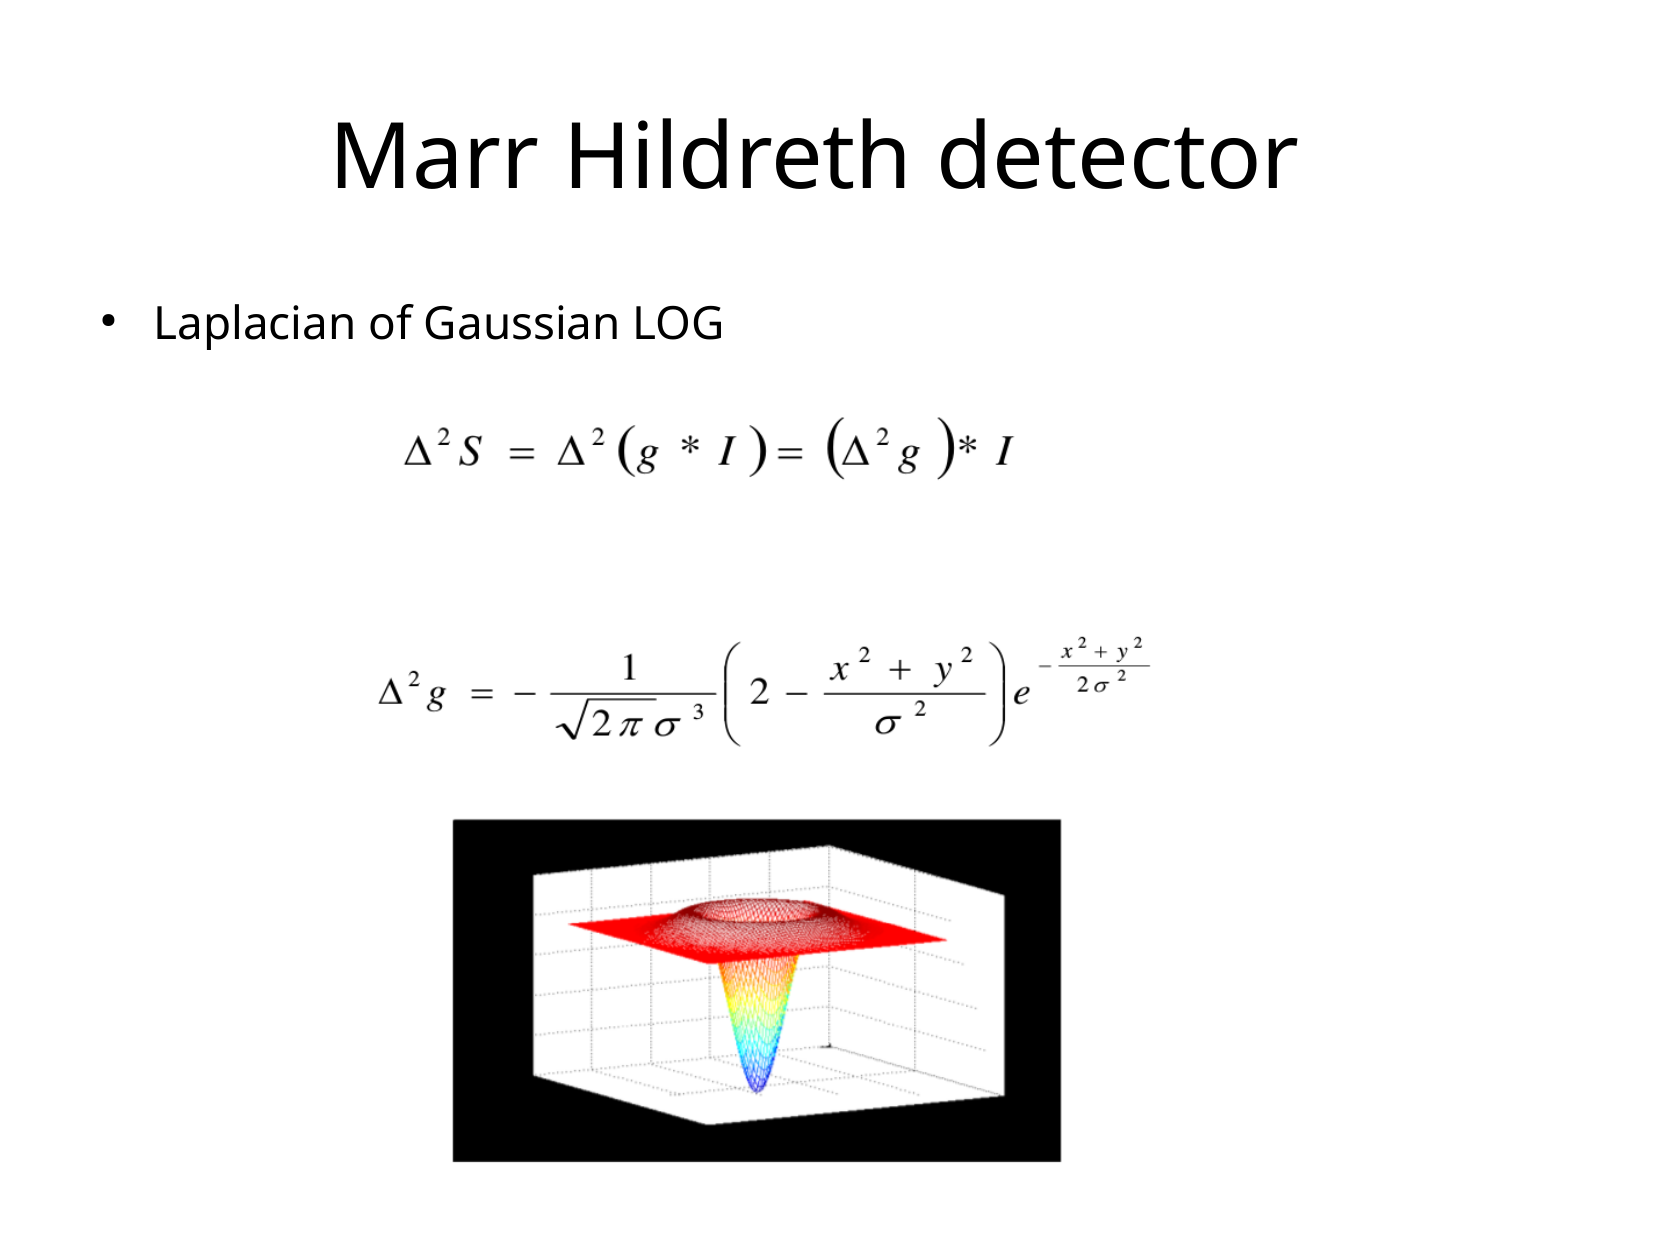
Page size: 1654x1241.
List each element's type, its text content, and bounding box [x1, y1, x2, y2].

title Marr Hildreth detector [82, 49, 1571, 257]
picture [366, 389, 1182, 1182]
list Laplacian of Gaussian LOG [82, 290, 1583, 378]
